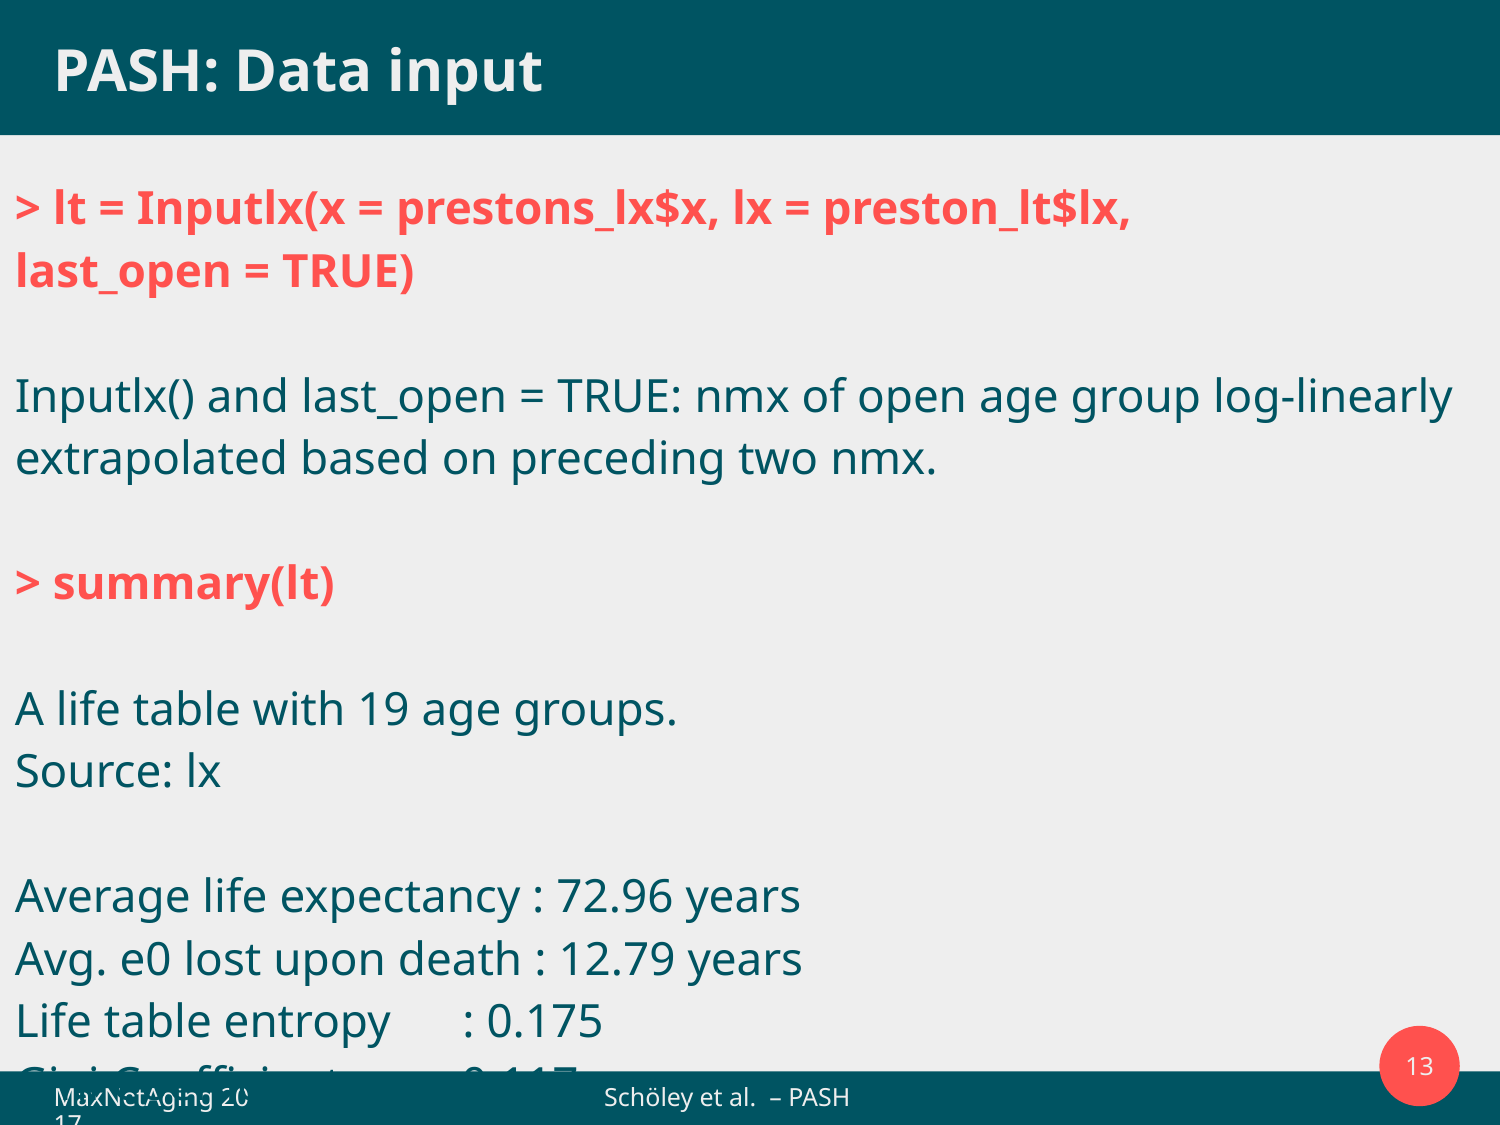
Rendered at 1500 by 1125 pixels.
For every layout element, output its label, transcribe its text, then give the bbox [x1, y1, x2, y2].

title PASH: Data input [53, 0, 1447, 141]
text_box > lt = Inputlx(x = prestons_lx$x, lx = preston_lt$lx, last_open = TRUE) Inputlx() and last_open = TRUE: nmx of open age group log-linearly extrapolated based on preceding two nmx. > summary(lt) A life table with 19 age groups. Source: lx Average life expectancy : 72.96 years Avg. e0 lost upon death : 12.79 years Life table entropy : 0.175 Gini Coefficient : 0.117 [0, 168, 1500, 991]
